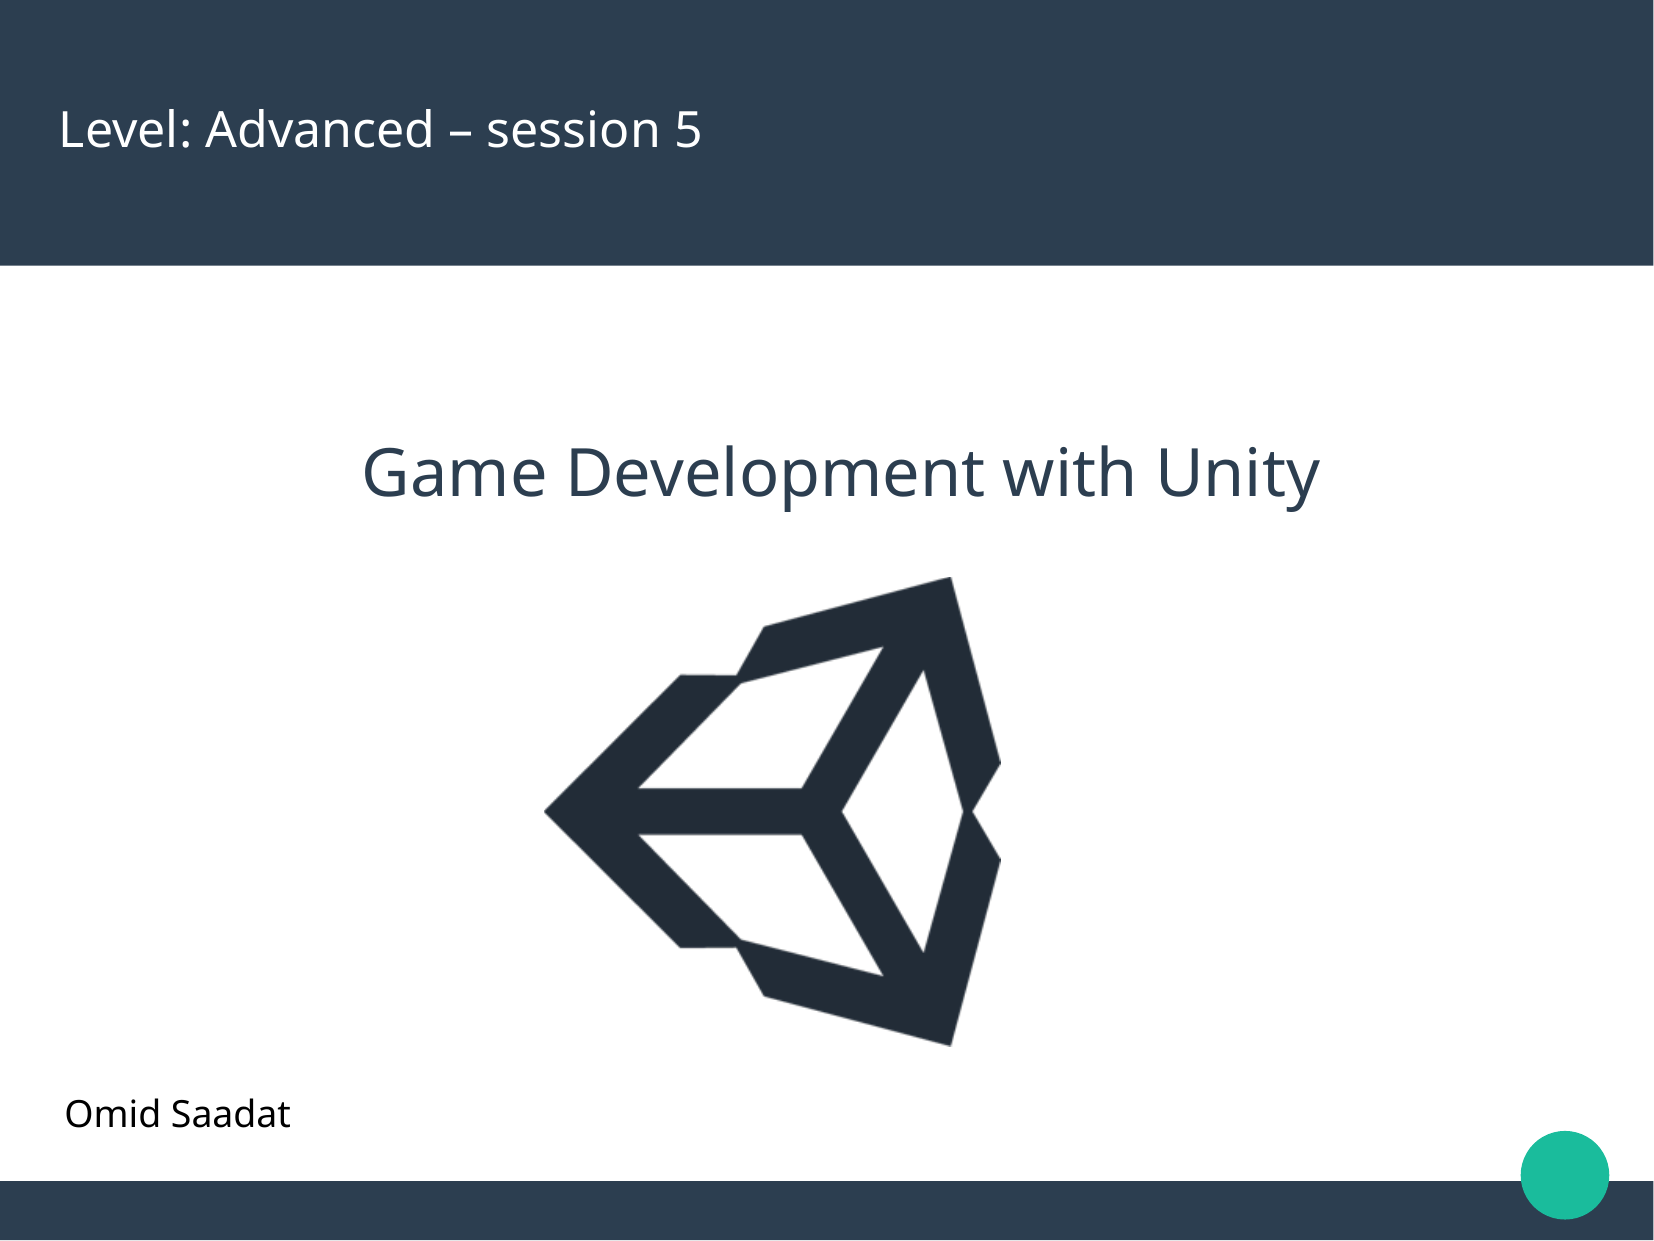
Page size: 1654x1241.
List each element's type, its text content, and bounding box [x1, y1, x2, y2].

subtitle Game Development with Unity [88, 341, 1595, 601]
picture [544, 577, 1001, 1047]
title Level: Advanced – session 5 [59, 49, 1595, 207]
text_box Omid Saadat [49, 1080, 323, 1143]
